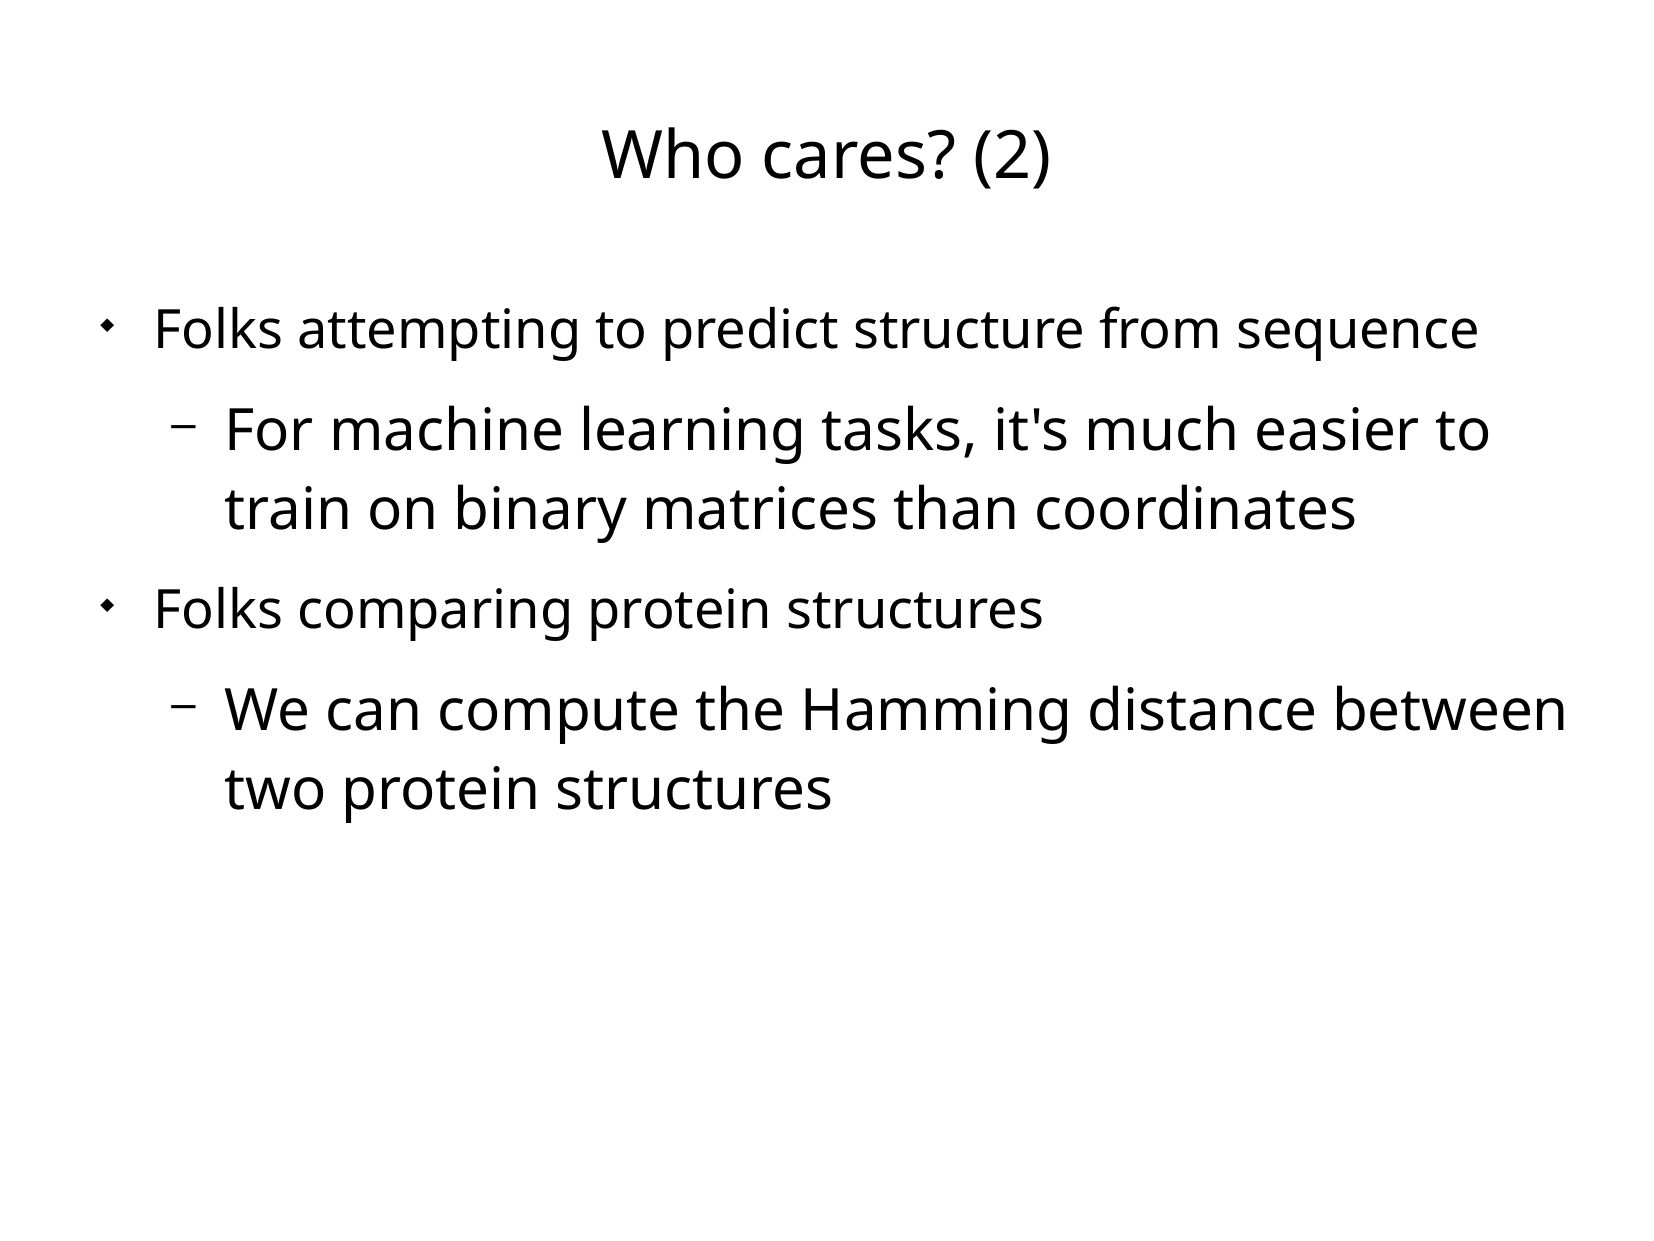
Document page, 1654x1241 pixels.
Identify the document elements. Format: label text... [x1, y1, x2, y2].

title Who cares? (2) [82, 49, 1571, 257]
list Folks attempting to predict structure from sequence For machine learning tasks, it's much easier to train on binary matrices than coordinates Folks comparing protein structures We can compute the Hamming distance between two protein structures [82, 290, 1571, 1010]
